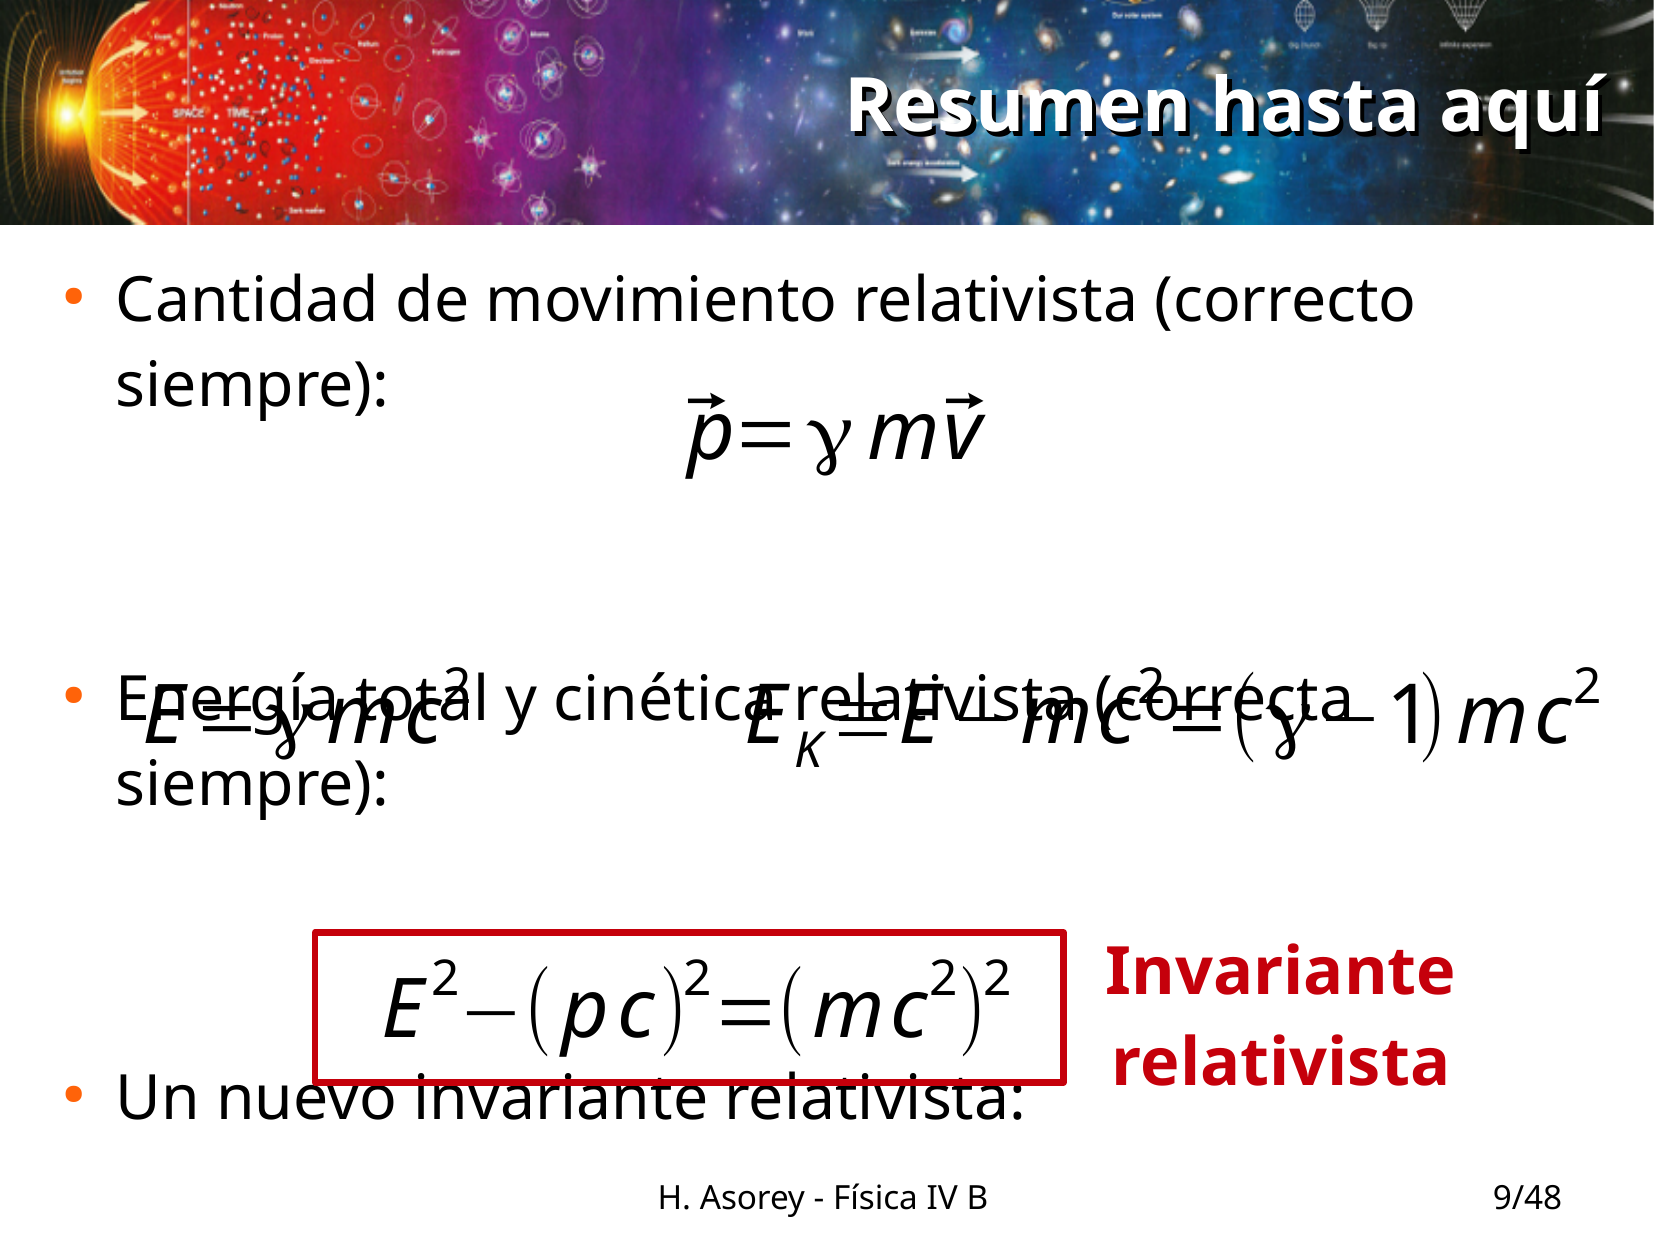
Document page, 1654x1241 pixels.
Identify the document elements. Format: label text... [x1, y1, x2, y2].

text_box Invariante relativista [1018, 932, 1544, 1096]
chart [373, 947, 1016, 1060]
chart [135, 655, 476, 766]
list Cantidad de movimiento relativista (correcto siempre): Energía total y cinética relativista (correcta siempre): Un nuevo invariante relativista: [45, 255, 1606, 1156]
title Resumen hasta aquí [45, 15, 1606, 191]
picture [0, 0, 1654, 225]
chart [736, 655, 1606, 781]
chart [675, 379, 994, 481]
